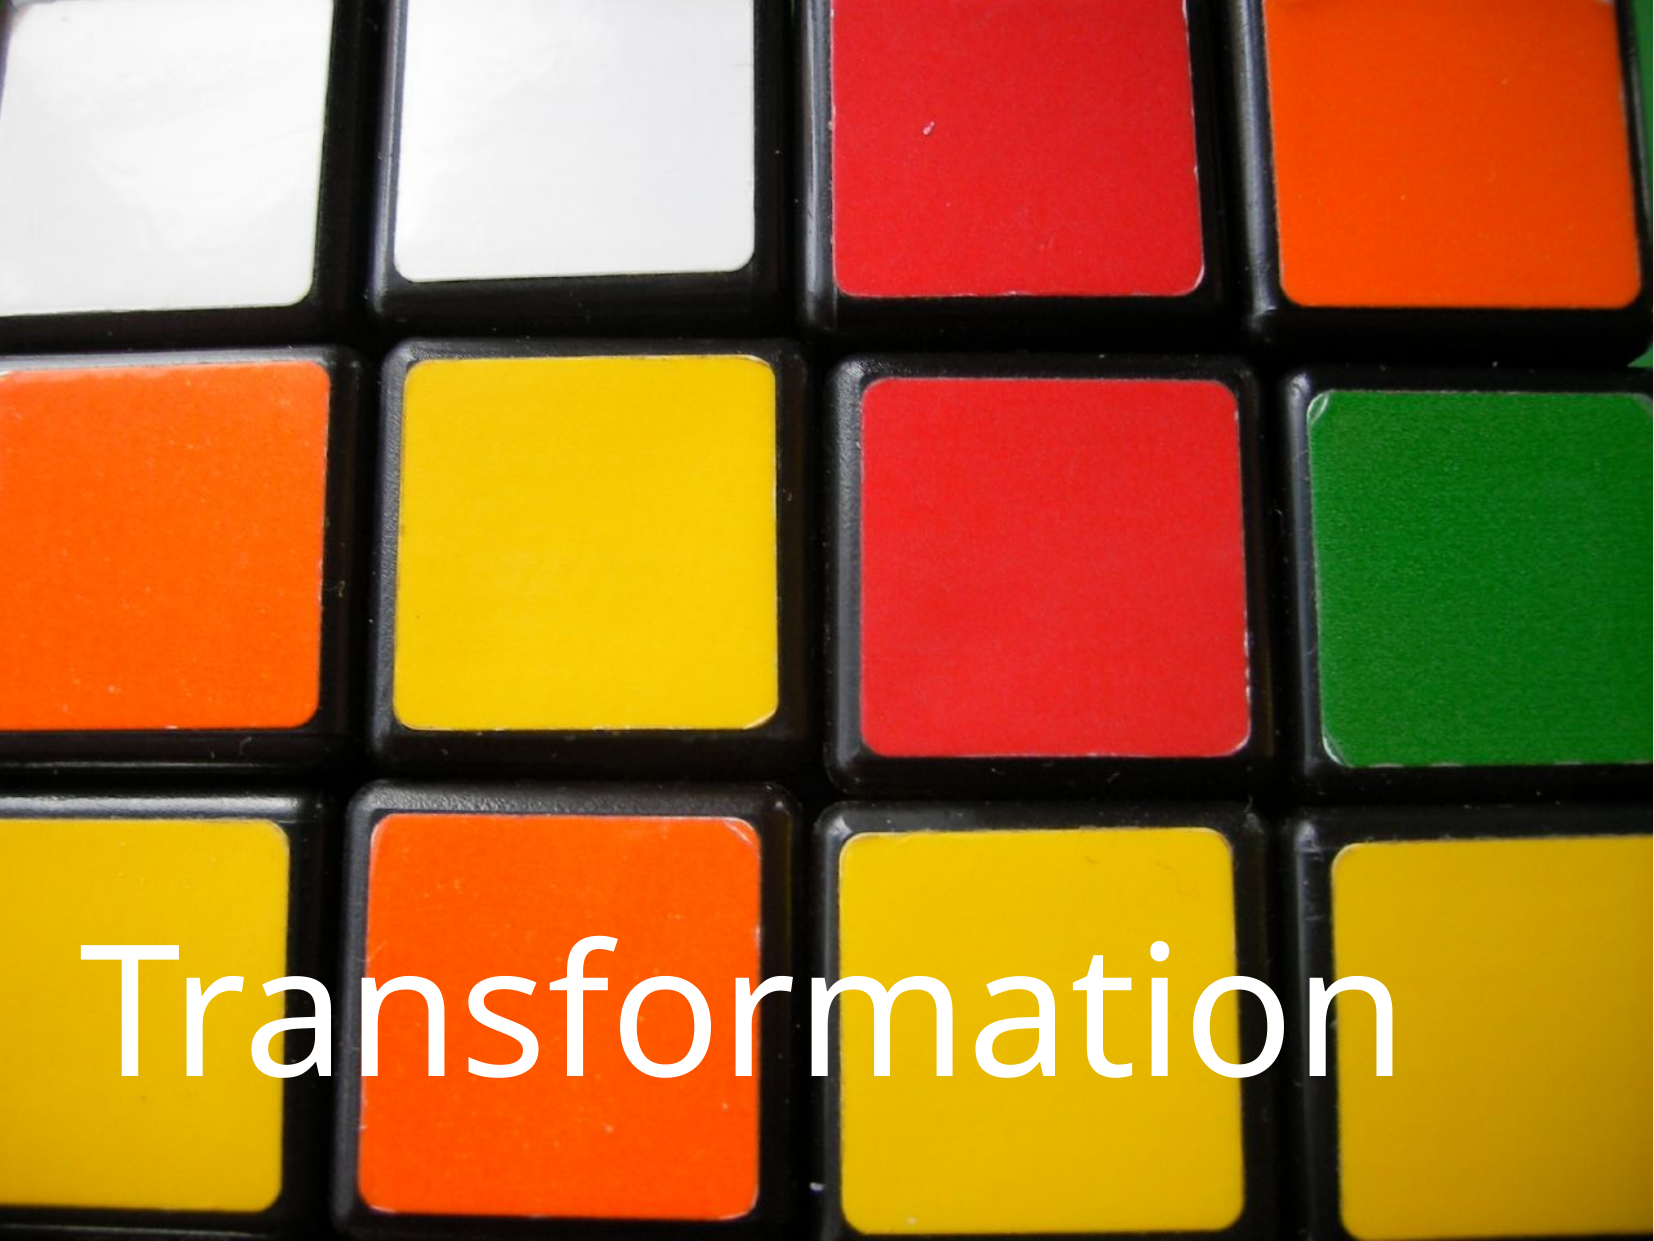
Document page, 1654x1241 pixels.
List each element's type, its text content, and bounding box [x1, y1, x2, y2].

text_box Transformation [64, 872, 1630, 1147]
picture [0, 0, 1654, 1241]
